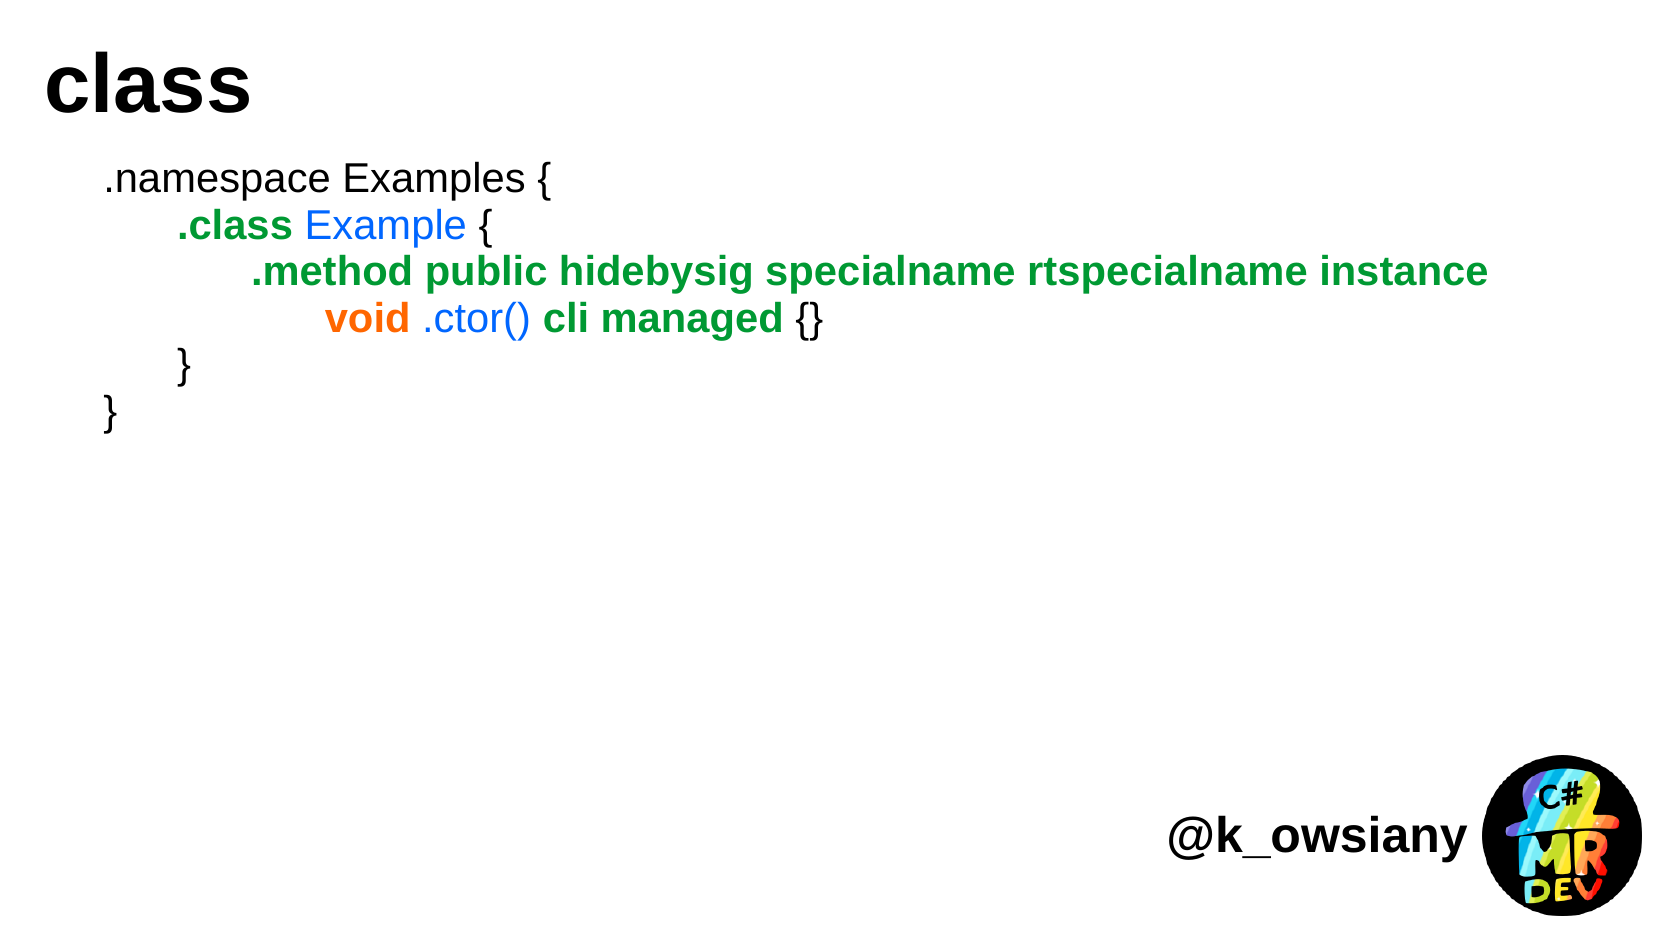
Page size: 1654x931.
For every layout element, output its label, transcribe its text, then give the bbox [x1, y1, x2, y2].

text_box .namespace Examples { .class Example { .method public hidebysig specialname rtspecialname instance void .ctor() cli managed {} } } [88, 147, 1654, 860]
picture [1482, 860, 1642, 916]
text_box class [29, 29, 697, 138]
